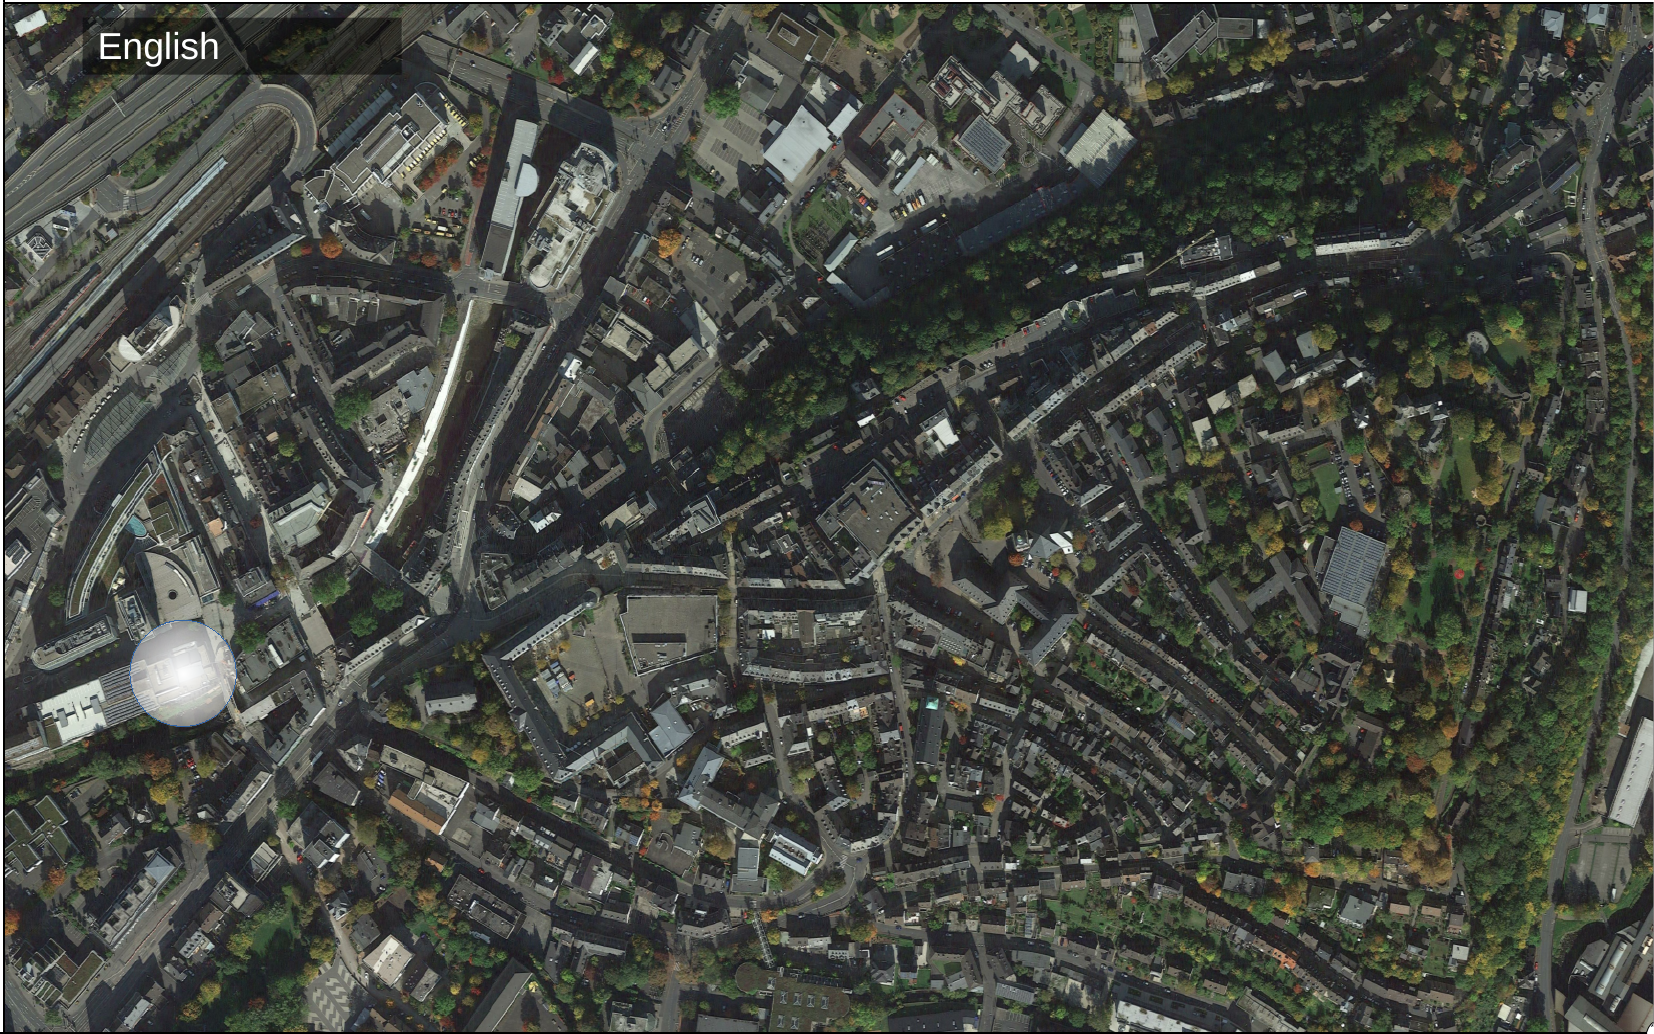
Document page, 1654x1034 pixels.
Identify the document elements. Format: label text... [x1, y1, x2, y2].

text_box English [82, 17, 402, 75]
text_box [129, 620, 237, 727]
picture [0, 0, 1654, 1034]
